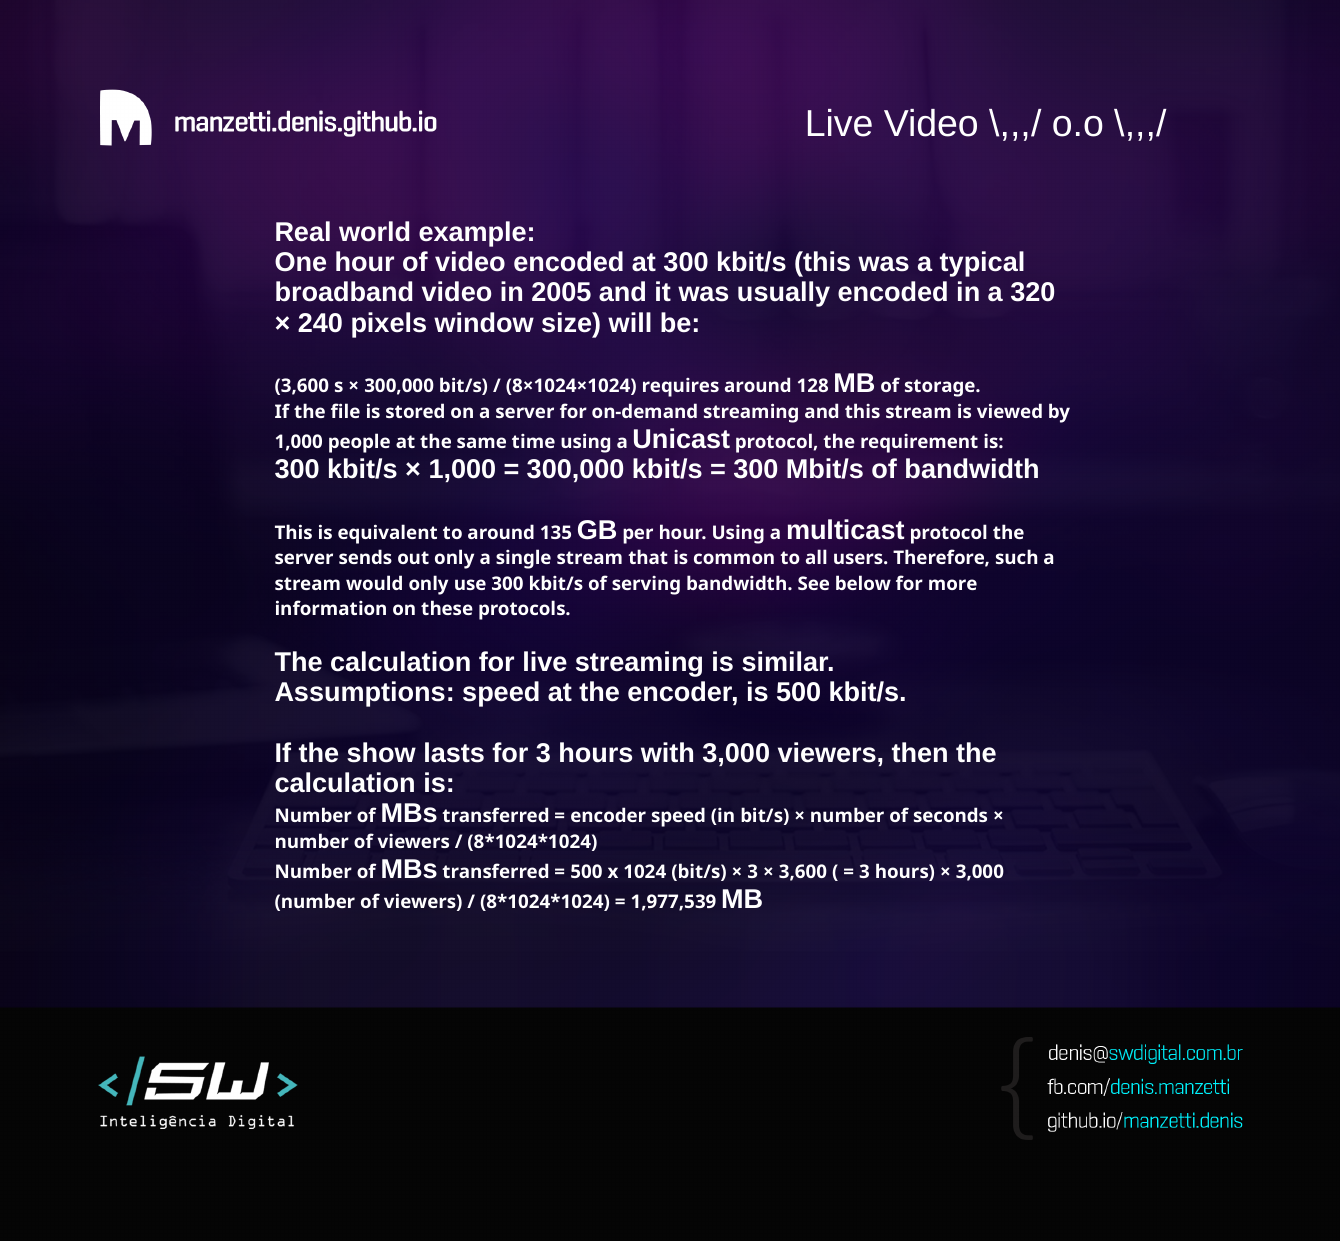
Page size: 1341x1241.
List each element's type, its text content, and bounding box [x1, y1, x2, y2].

text_box Real world example: One hour of video encoded at 300 kbit/s (this was a typical broadband video in 2005 and it was usually encoded in a 320 × 240 pixels window size) will be: (3,600 s × 300,000 bit/s) / (8×1024×1024) requires around 128 MB of storage. If the file is stored on a server for on-demand streaming and this stream is viewed by 1,000 people at the same time using a Unicast protocol, the requirement is: 300 kbit/s × 1,000 = 300,000 kbit/s = 300 Mbit/s of bandwidth This is equivalent to around 135 GB per hour. Using a multicast protocol the server sends out only a single stream that is common to all users. Therefore, such a stream would only use 300 kbit/s of serving bandwidth. See below for more information on these protocols. The calculation for live streaming is similar. Assumptions: speed at the encoder, is 500 kbit/s. If the show lasts for 3 hours with 3,000 viewers, then the calculation is: Number of MBs transferred = encoder speed (in bit/s) × number of seconds × number of viewers / (8*1024*1024) Number of MBs transferred = 500 x 1024 (bit/s) × 3 × 3,600 ( = 3 hours) × 3,000 (number of viewers) / (8*1024*1024) = 1,977,539 MB [259, 209, 1087, 945]
picture [0, 0, 1340, 1241]
text_box Live Video \,,,/ o.o \,,,/ [708, 94, 1264, 194]
